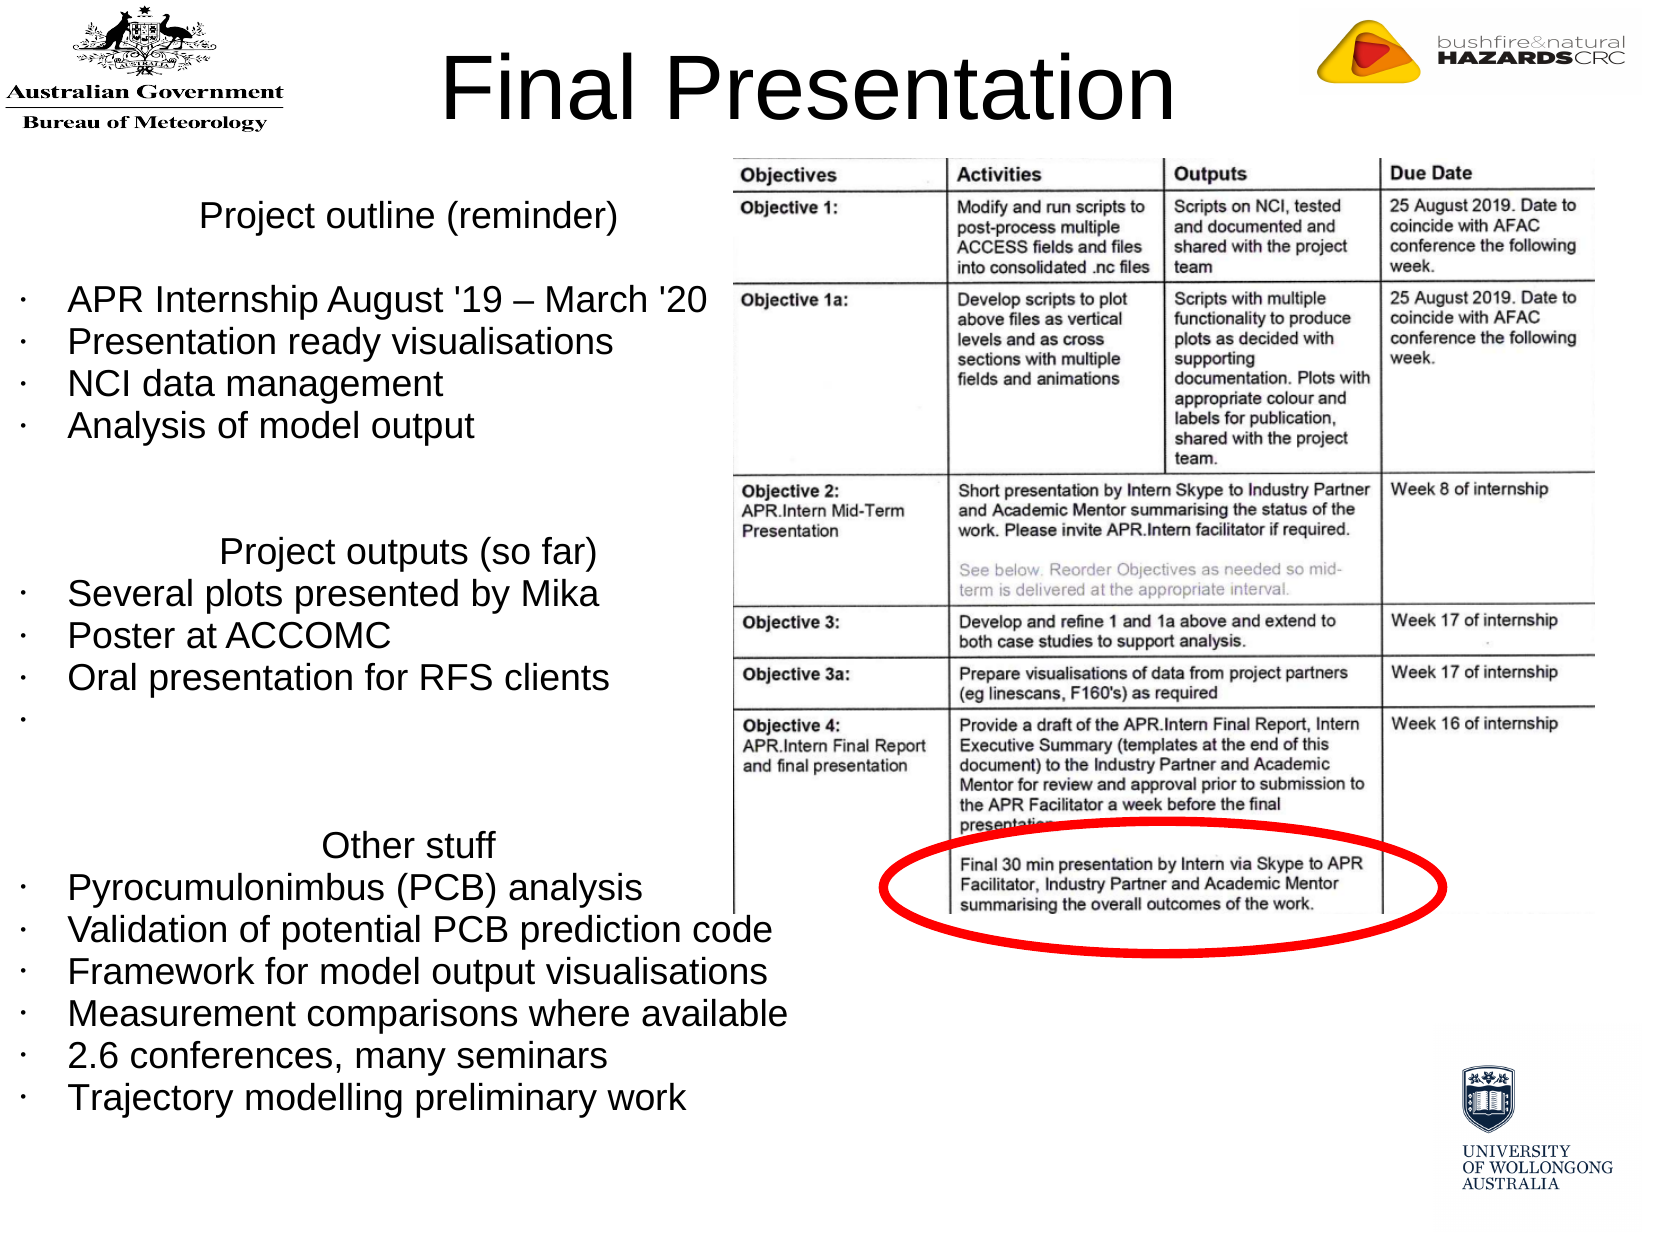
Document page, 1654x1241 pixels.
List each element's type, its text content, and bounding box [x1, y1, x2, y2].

text_box Final Presentation [289, 0, 1329, 166]
picture [889, 826, 1437, 914]
picture [1329, 8, 1642, 95]
picture [5, 5, 284, 132]
text_box Project outline (reminder) APR Internship August '19 – March '20 Presentation ready visualisations NCI data management Analysis of model output Project outputs (so far) Several plots presented by Mika Poster at ACCOMC Oral presentation for RFS clients Other stuff Pyrocumulonimbus (PCB) analysis Validation of potential PCB prediction code Framework for model output visualisations Measurement comparisons where available 2.6 conferences, many seminars Trajectory modelling preliminary work [5, 187, 812, 1241]
picture [733, 158, 1595, 914]
picture [1433, 1023, 1642, 1232]
